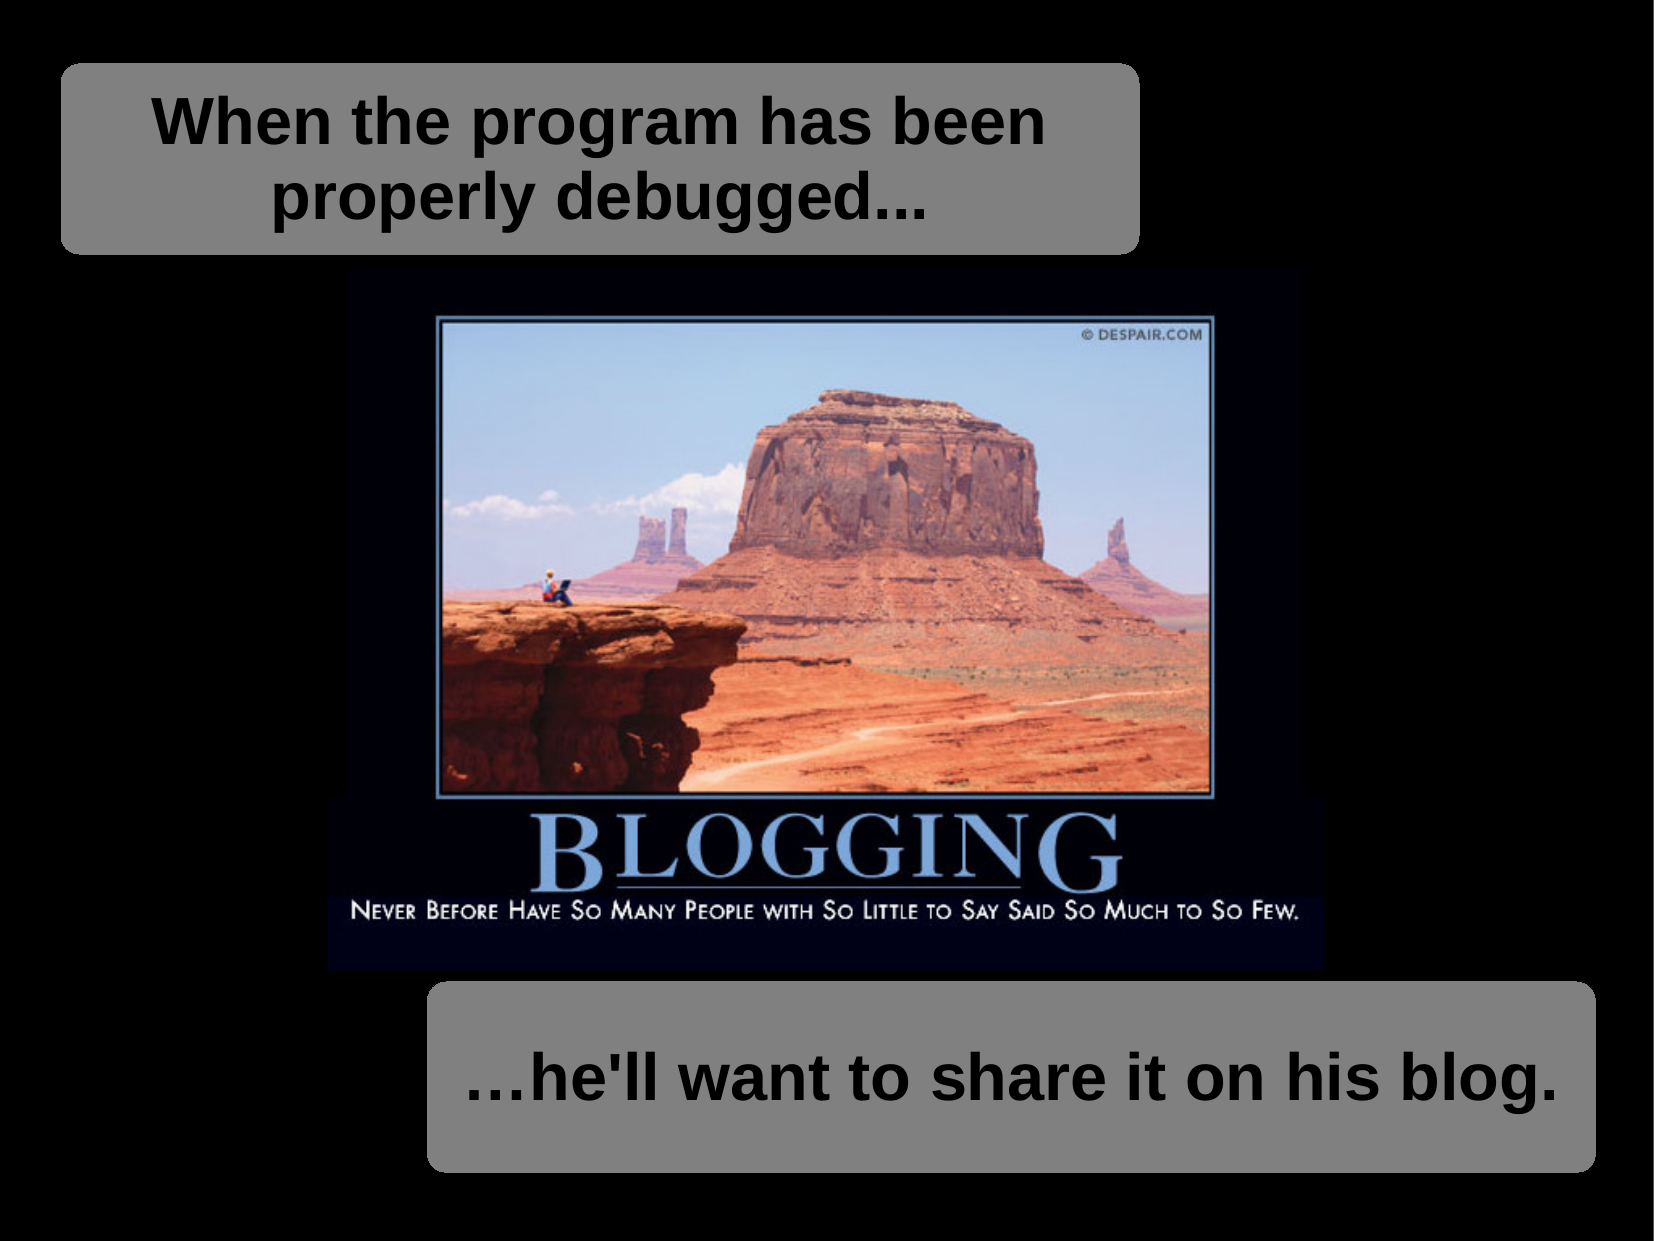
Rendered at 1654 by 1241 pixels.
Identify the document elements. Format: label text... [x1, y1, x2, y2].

text_box When the program has been properly debugged... [60, 62, 1141, 256]
text_box …he'll want to share it on his blog. [426, 980, 1597, 1174]
picture [0, 0, 1654, 1241]
